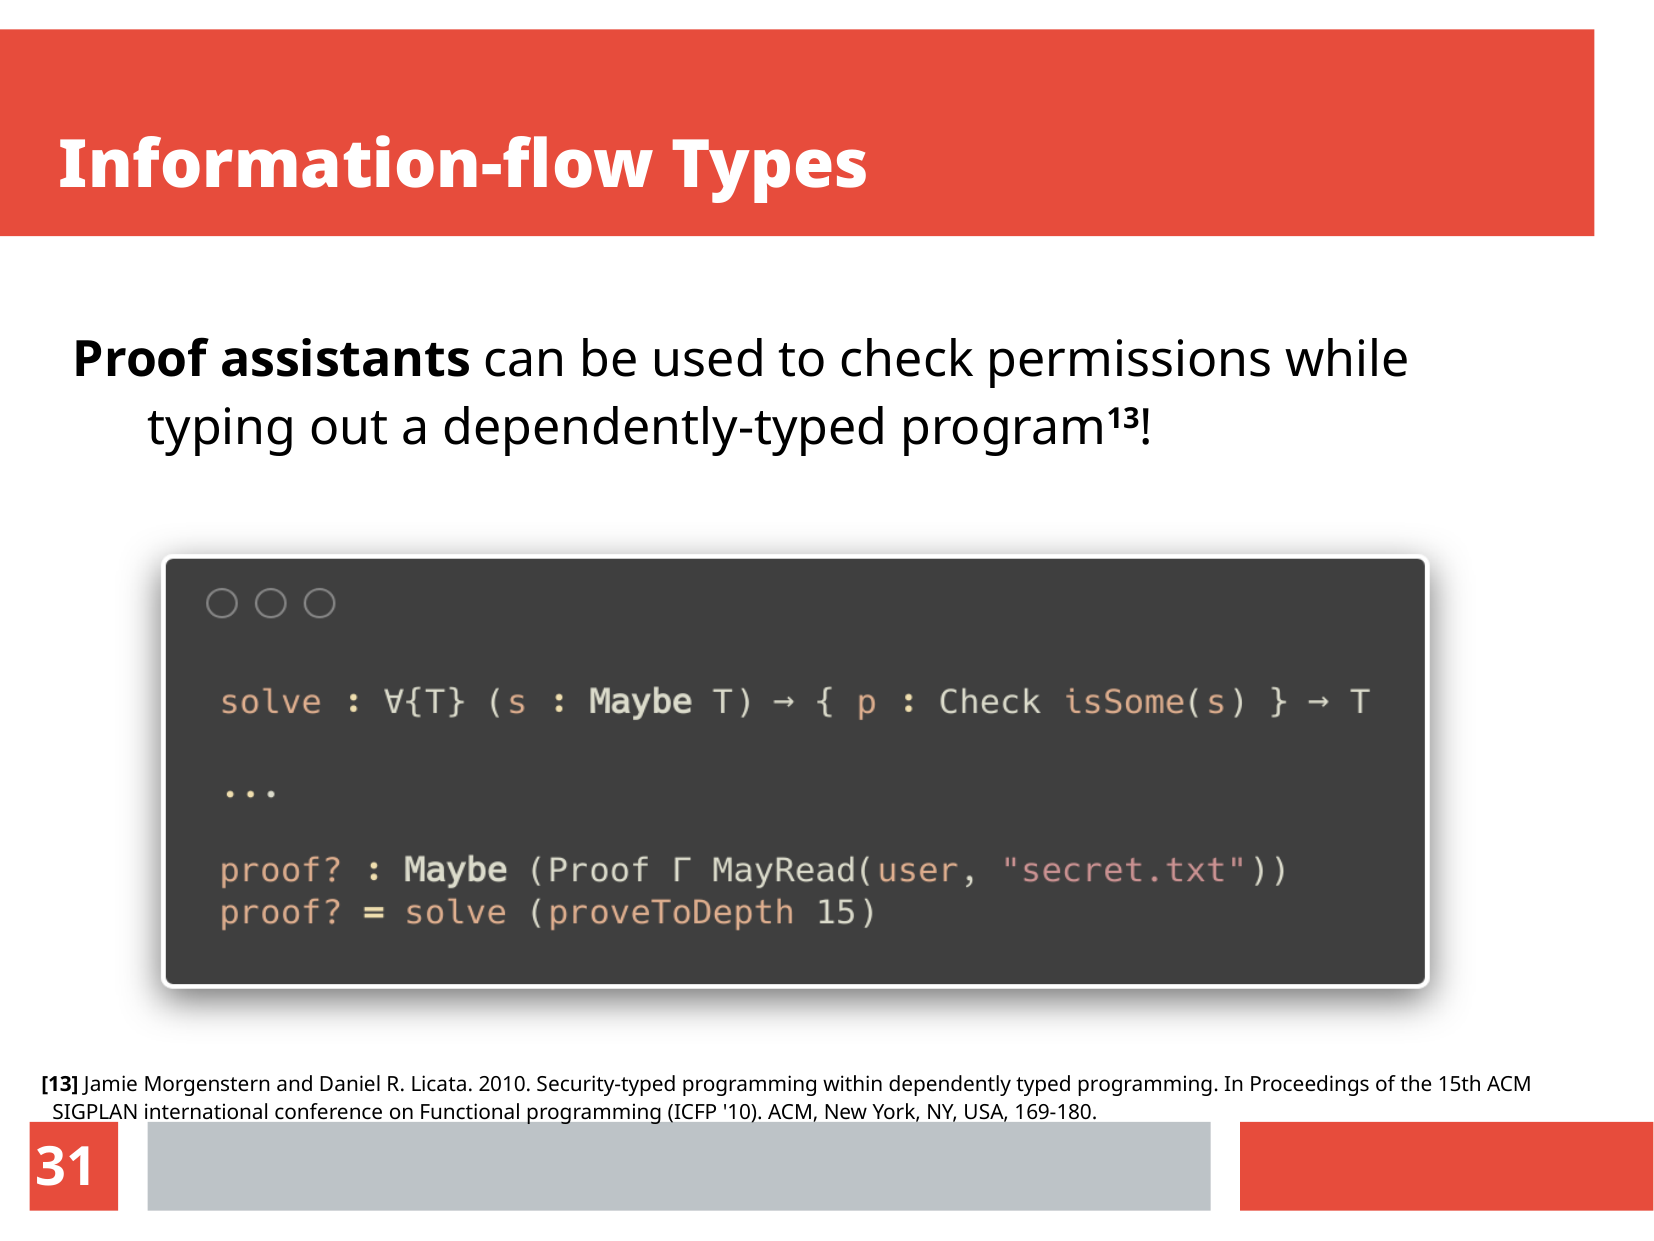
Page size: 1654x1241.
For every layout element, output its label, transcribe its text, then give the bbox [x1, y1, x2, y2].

text_box 31 [20, 1119, 254, 1210]
picture [94, 456, 1497, 1062]
text_box Proof assistants can be used to check permissions while typing out a dependently-typed program13! [57, 315, 1572, 447]
title Information-flow Types [59, 58, 1595, 207]
text_box [13] Jamie Morgenstern and Daniel R. Licata. 2010. Security-typed programming within dependently typed programming. In Proceedings of the 15th ACM SIGPLAN international conference on Functional programming (ICFP '10). ACM, New York, NY, USA, 169-180. [26, 1062, 1654, 1126]
